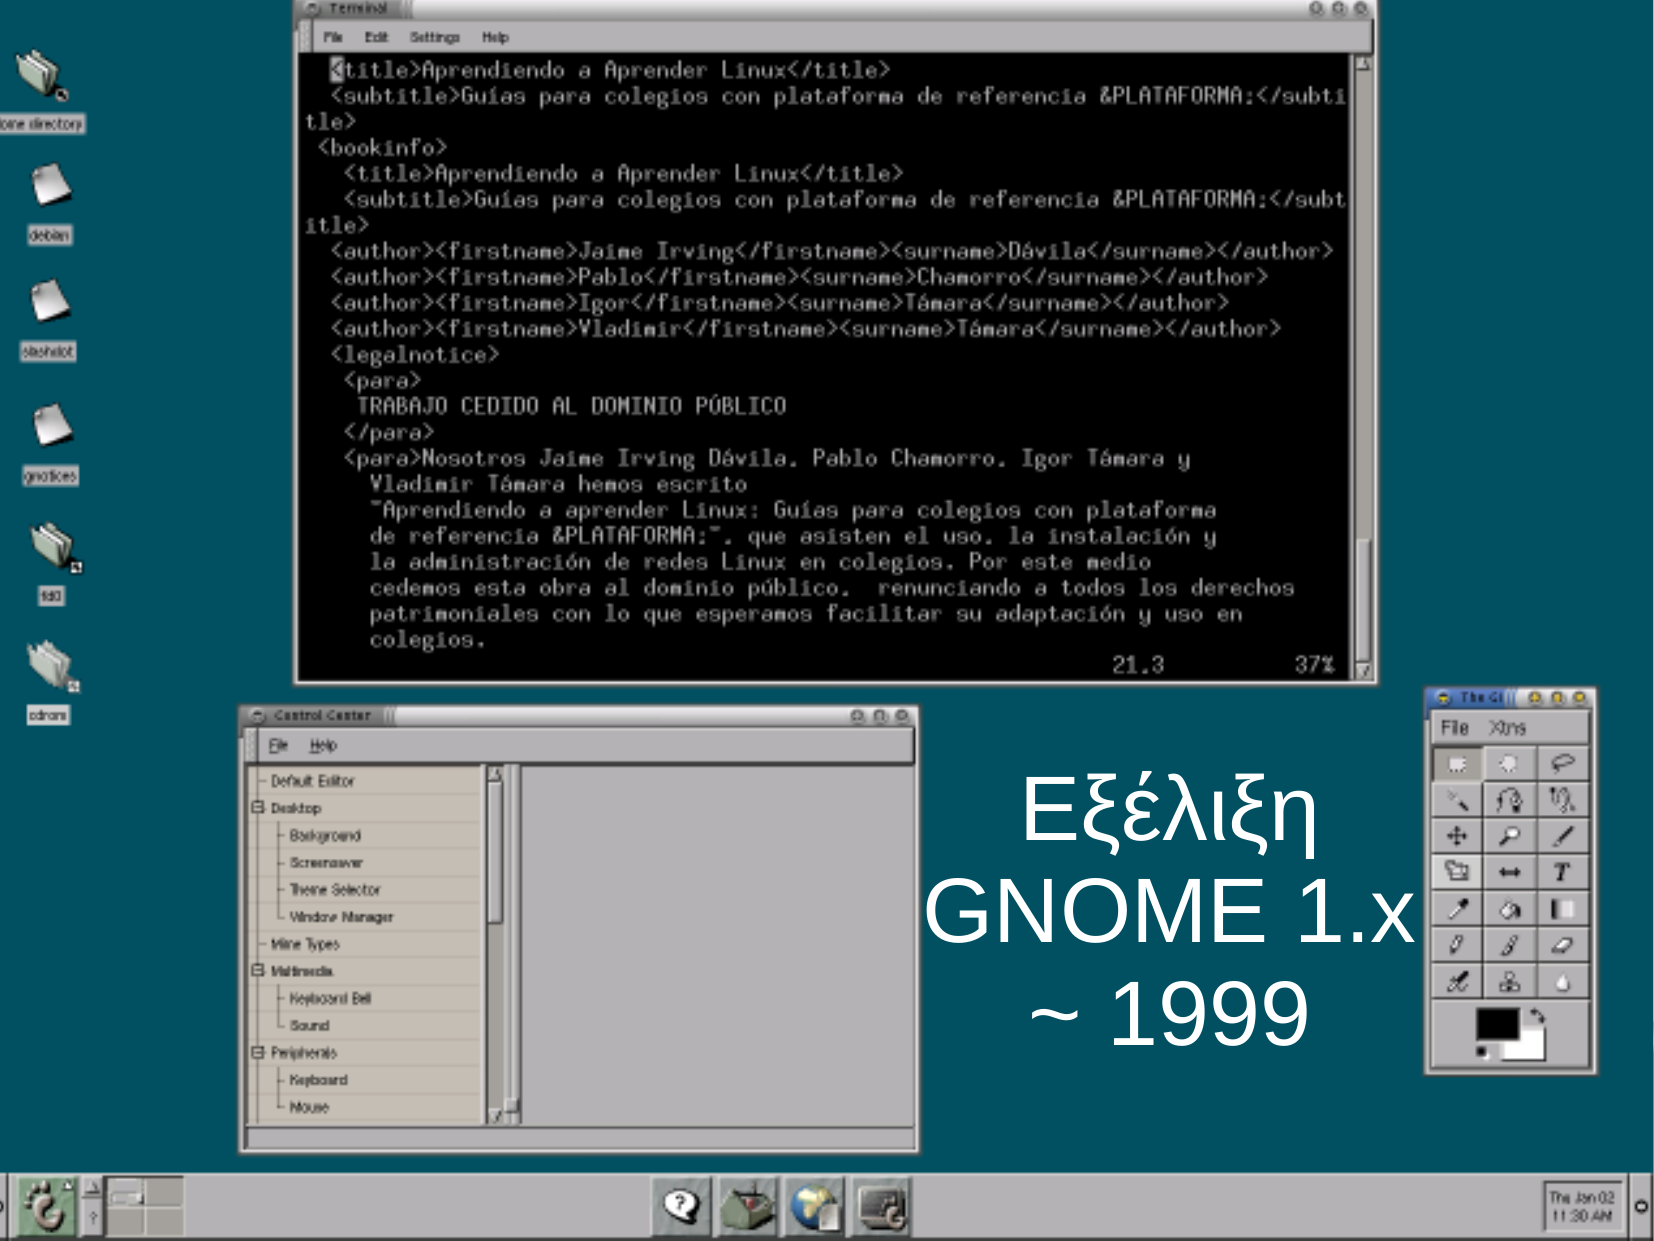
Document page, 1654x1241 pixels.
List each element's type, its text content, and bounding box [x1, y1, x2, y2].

picture [27, 704, 71, 726]
picture [37, 585, 66, 607]
picture [235, 702, 924, 1158]
picture [15, 49, 69, 102]
picture [32, 402, 74, 446]
picture [31, 162, 71, 207]
picture [29, 521, 82, 573]
picture [29, 278, 71, 322]
picture [27, 223, 74, 247]
picture [0, 1173, 1654, 1241]
picture [290, 0, 1382, 689]
title Εξέλιξη GNOME 1.x ~ 1999 [885, 740, 1456, 1082]
picture [1421, 684, 1601, 1077]
picture [21, 464, 79, 487]
picture [27, 640, 82, 694]
picture [19, 340, 77, 363]
picture [0, 112, 87, 135]
